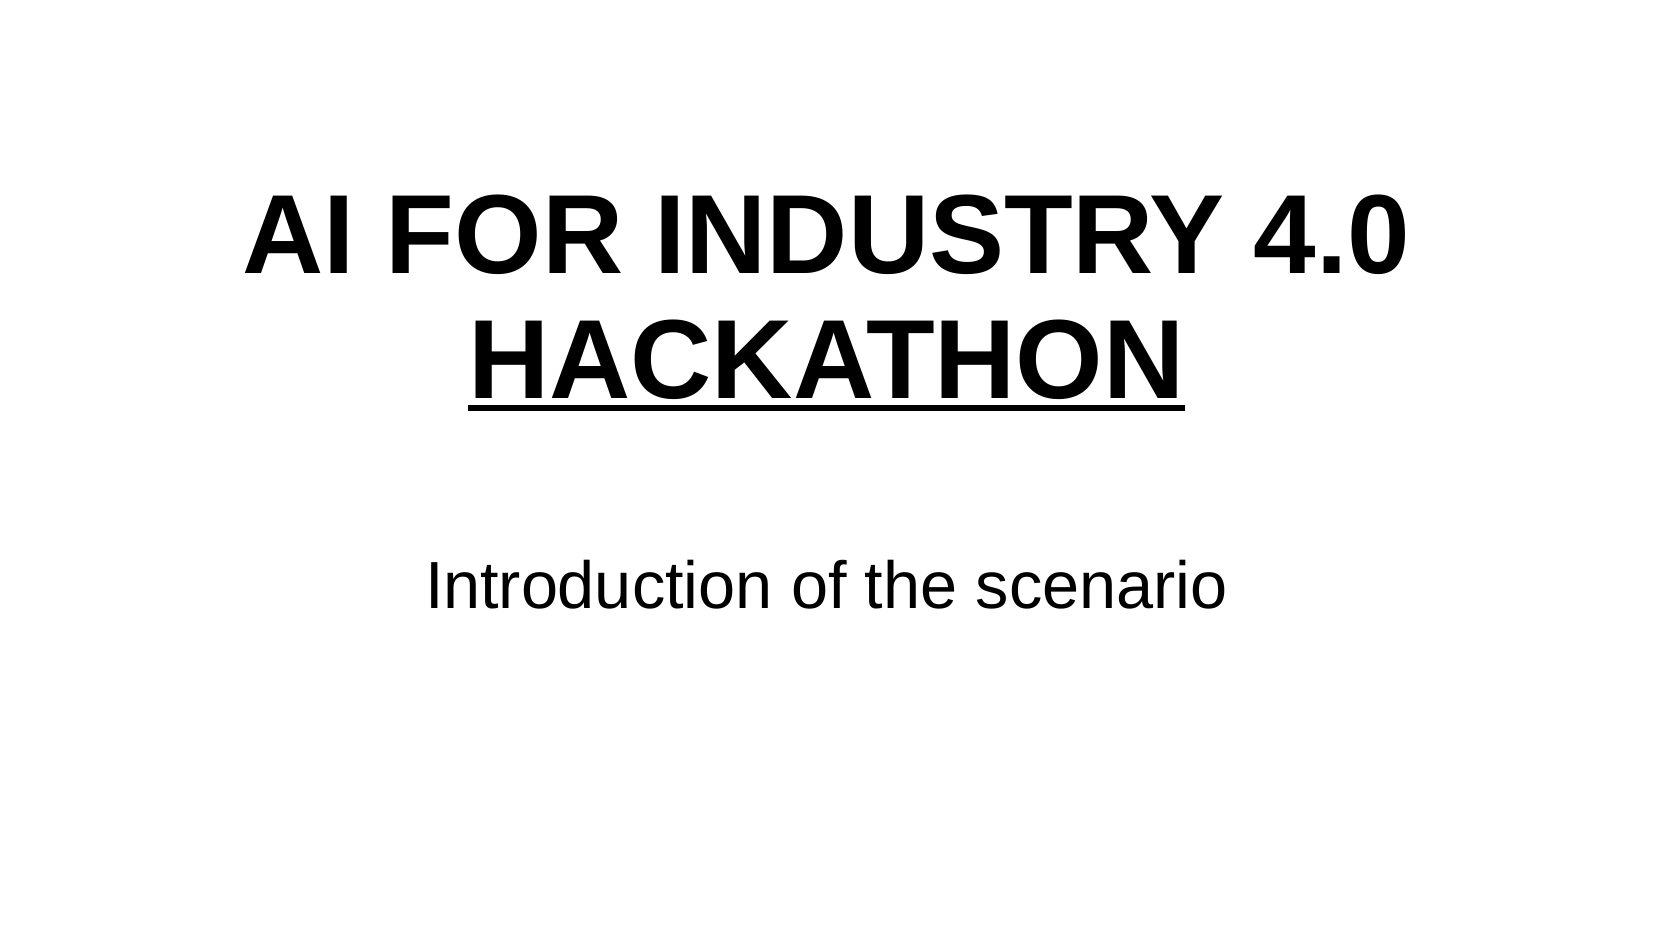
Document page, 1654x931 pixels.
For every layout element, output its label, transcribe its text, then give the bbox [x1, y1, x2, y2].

subtitle AI FOR INDUSTRY 4.0 HACKATHON Introduction of the scenario [82, 37, 1571, 757]
